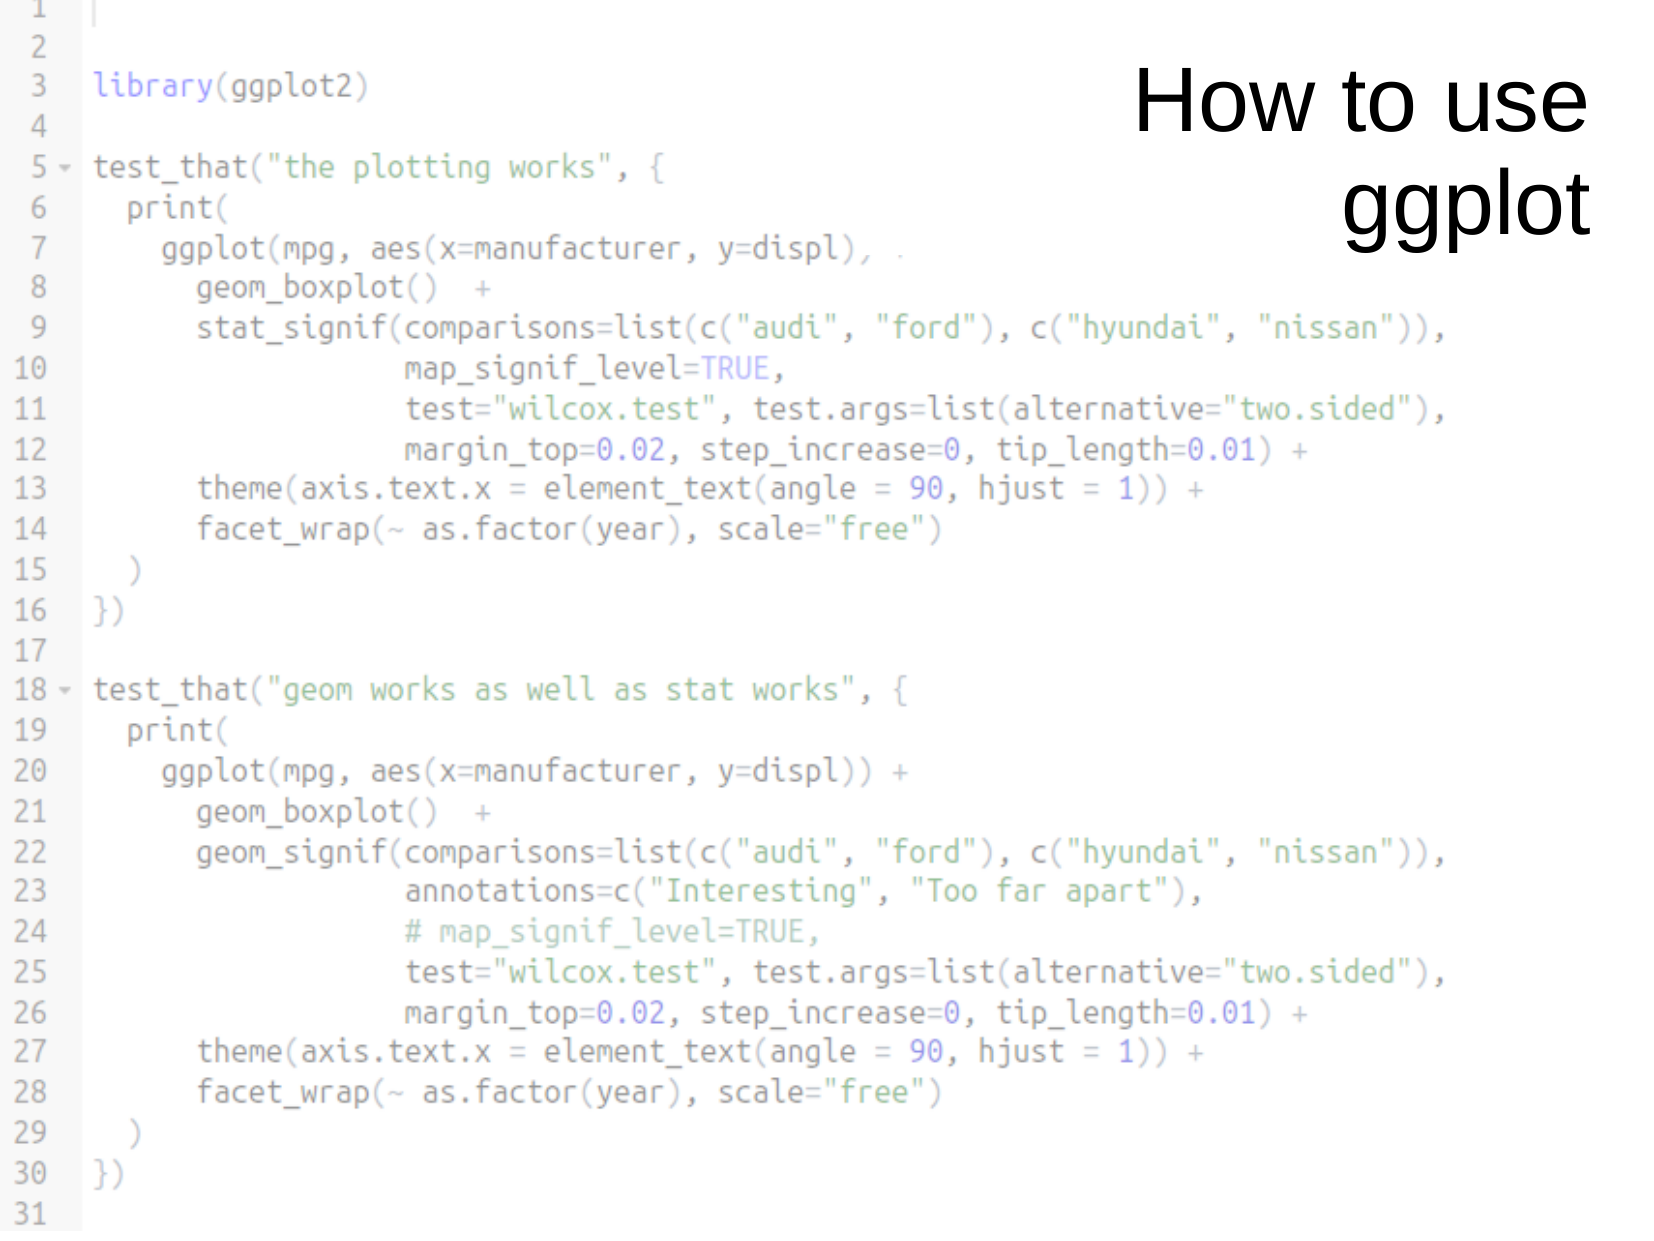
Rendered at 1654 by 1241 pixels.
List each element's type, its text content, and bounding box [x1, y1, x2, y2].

title How to use ggplot [856, 47, 1592, 256]
picture [0, 0, 1654, 1231]
